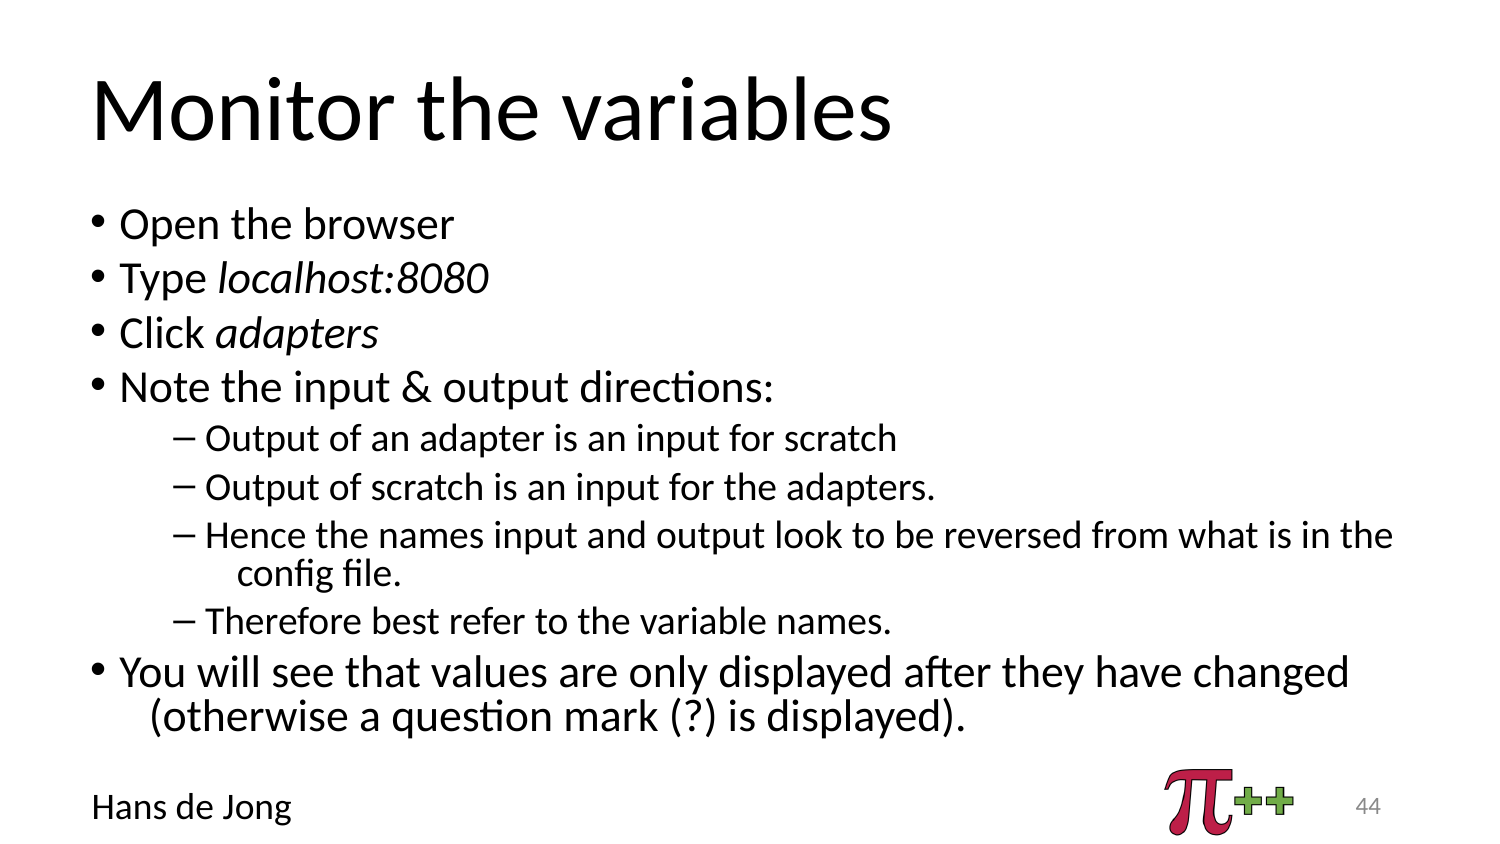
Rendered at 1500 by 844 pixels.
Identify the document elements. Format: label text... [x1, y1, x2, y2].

text_box 44 [1340, 782, 1426, 827]
list Open the browser Type localhost:8080 Click adapters Note the input & output directions: Output of an adapter is an input for scratch Output of scratch is an input for the adapters. Hence the names input and output look to be reversed from what is in the config file. Therefore best refer to the variable names. You will see that values are only displayed after they have changed (otherwise a question mark (?) is displayed). [75, 196, 1426, 754]
title Monitor the variables [75, 33, 1426, 175]
